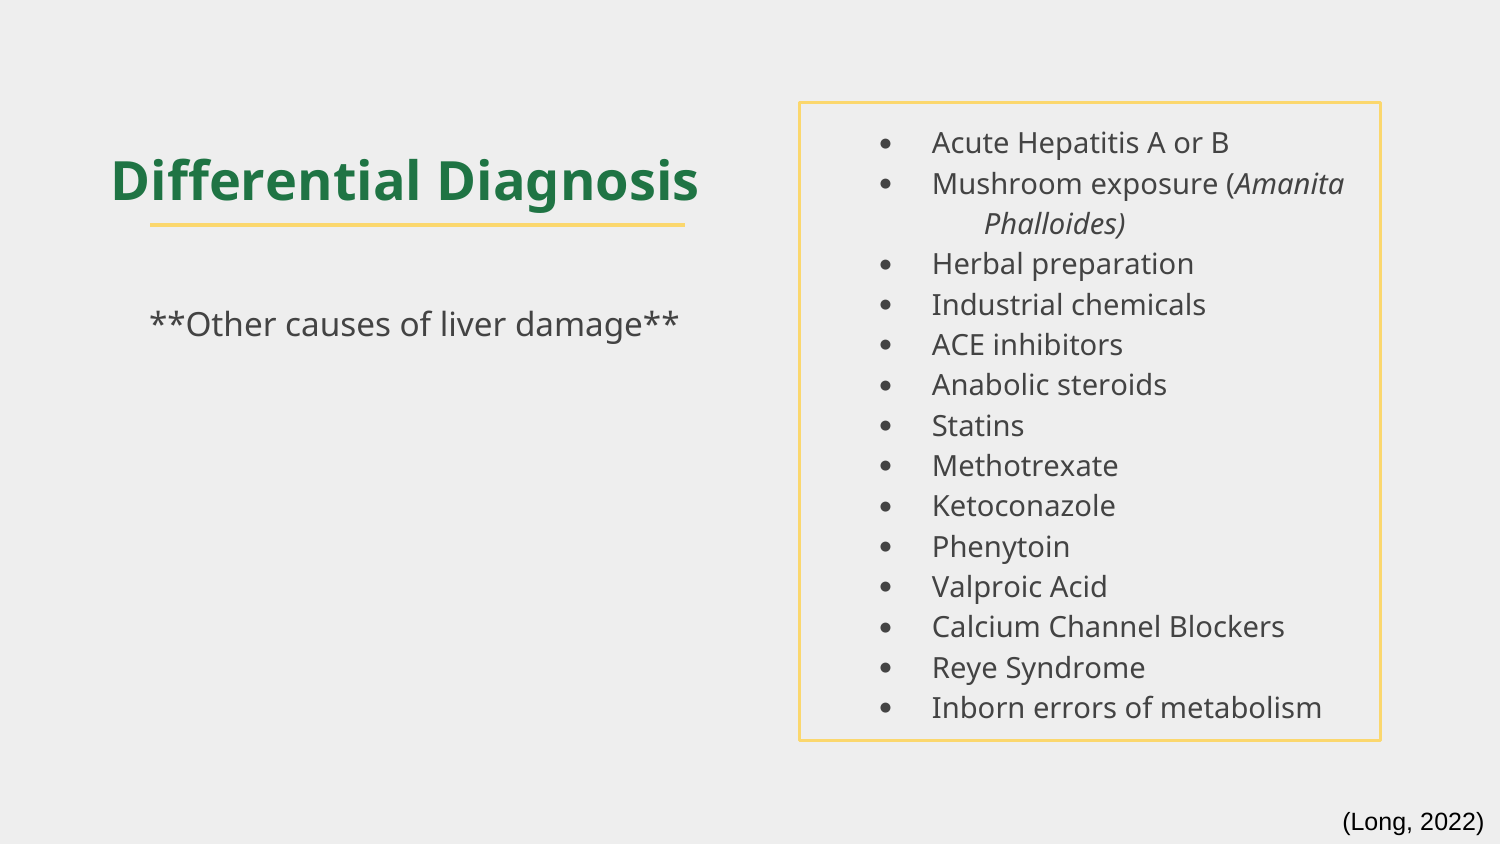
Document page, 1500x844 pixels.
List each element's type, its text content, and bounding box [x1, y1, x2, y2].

list Acute Hepatitis A or B Mushroom exposure (Amanita Phalloides) Herbal preparation Industrial chemicals ACE inhibitors Anabolic steroids Statins Methotrexate Ketoconazole Phenytoin Valproic Acid Calcium Channel Blockers Reye Syndrome Inborn errors of metabolism [819, 102, 1372, 741]
subtitle **Other causes of liver damage** [134, 287, 708, 491]
text_box (Long, 2022) [1327, 798, 1500, 844]
title Differential Diagnosis [95, 130, 800, 225]
